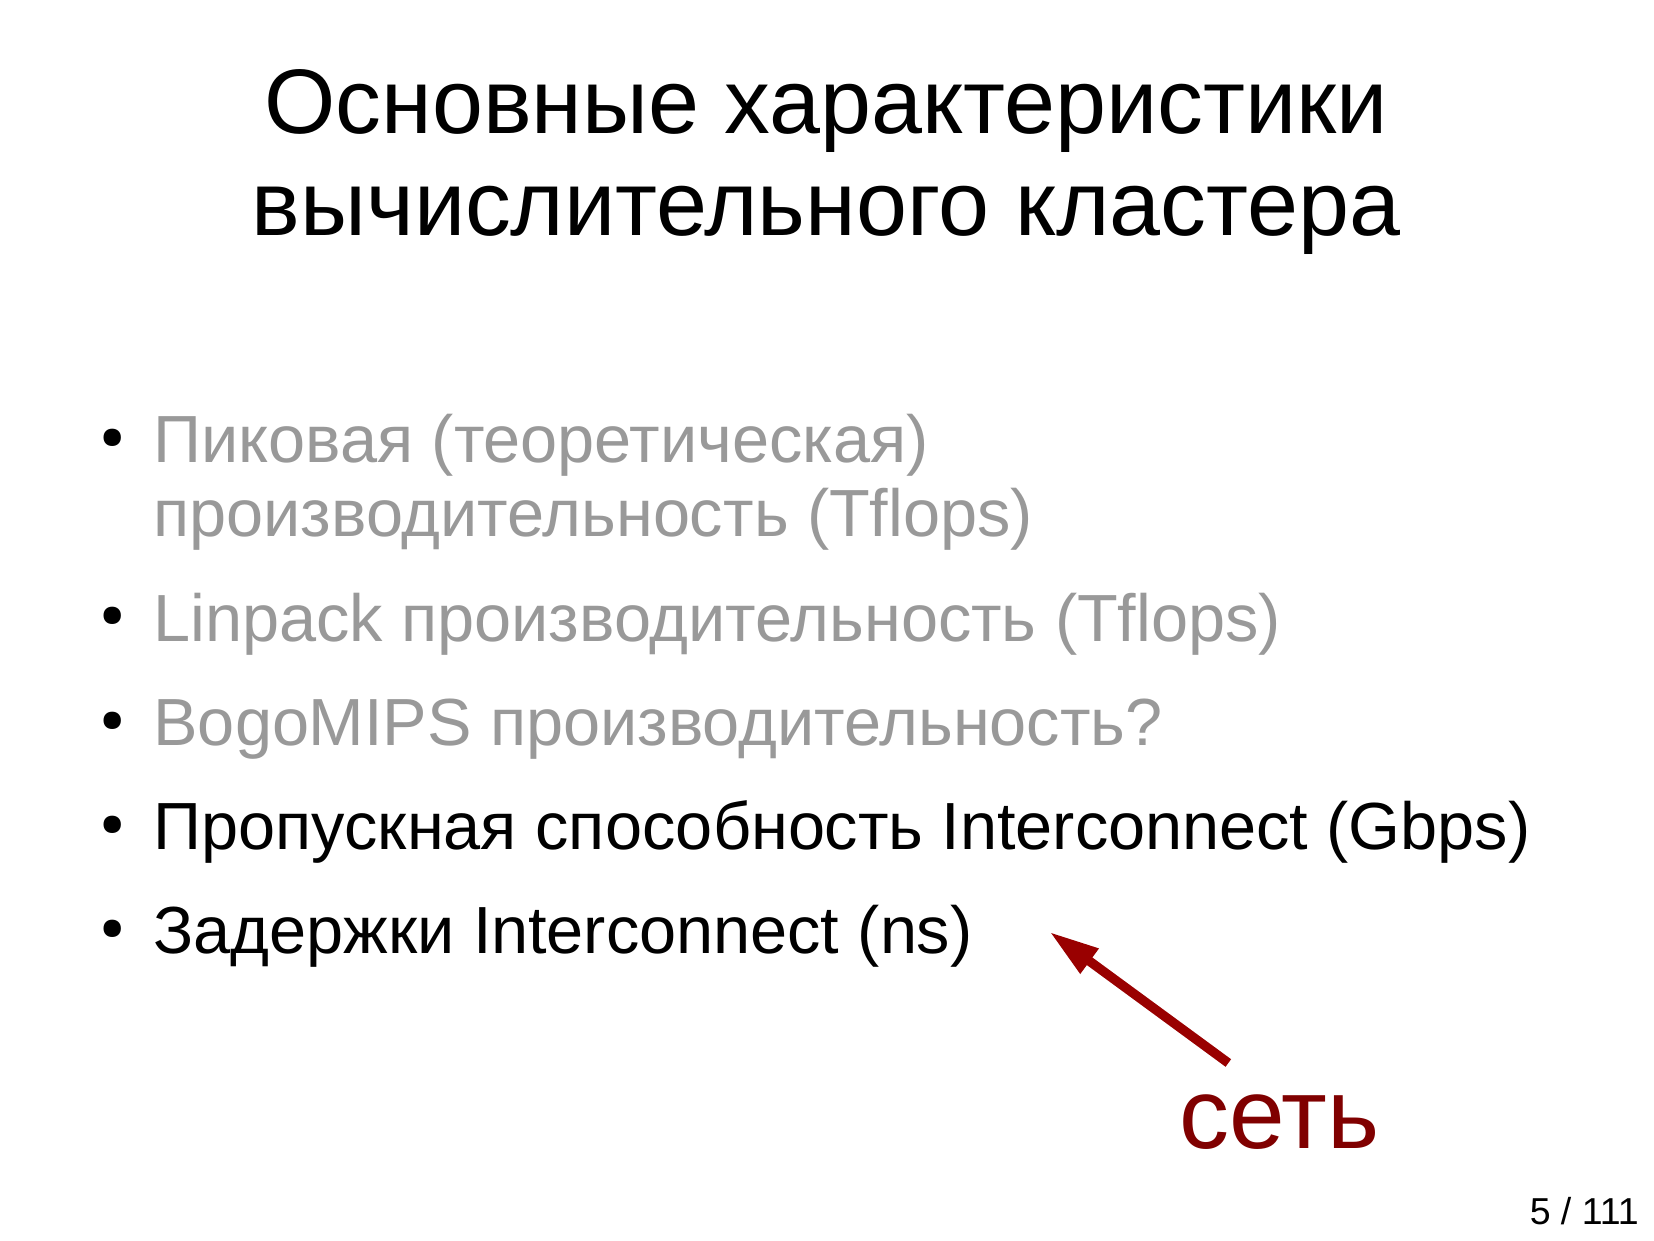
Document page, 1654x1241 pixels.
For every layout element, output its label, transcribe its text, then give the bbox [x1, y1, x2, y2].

text_box <number> / 111 [1380, 1183, 1654, 1241]
list Пиковая (теоретическая) производительность (Tflops) Linpack производительность (Tflops) BogoMIPS производительность? Пропускная способность Interconnect (Gbps) Задержки Interconnect (ns) [82, 401, 1571, 1158]
text_box сеть [1164, 1051, 1394, 1178]
title Основные характеристики вычислительного кластера [82, 49, 1571, 257]
